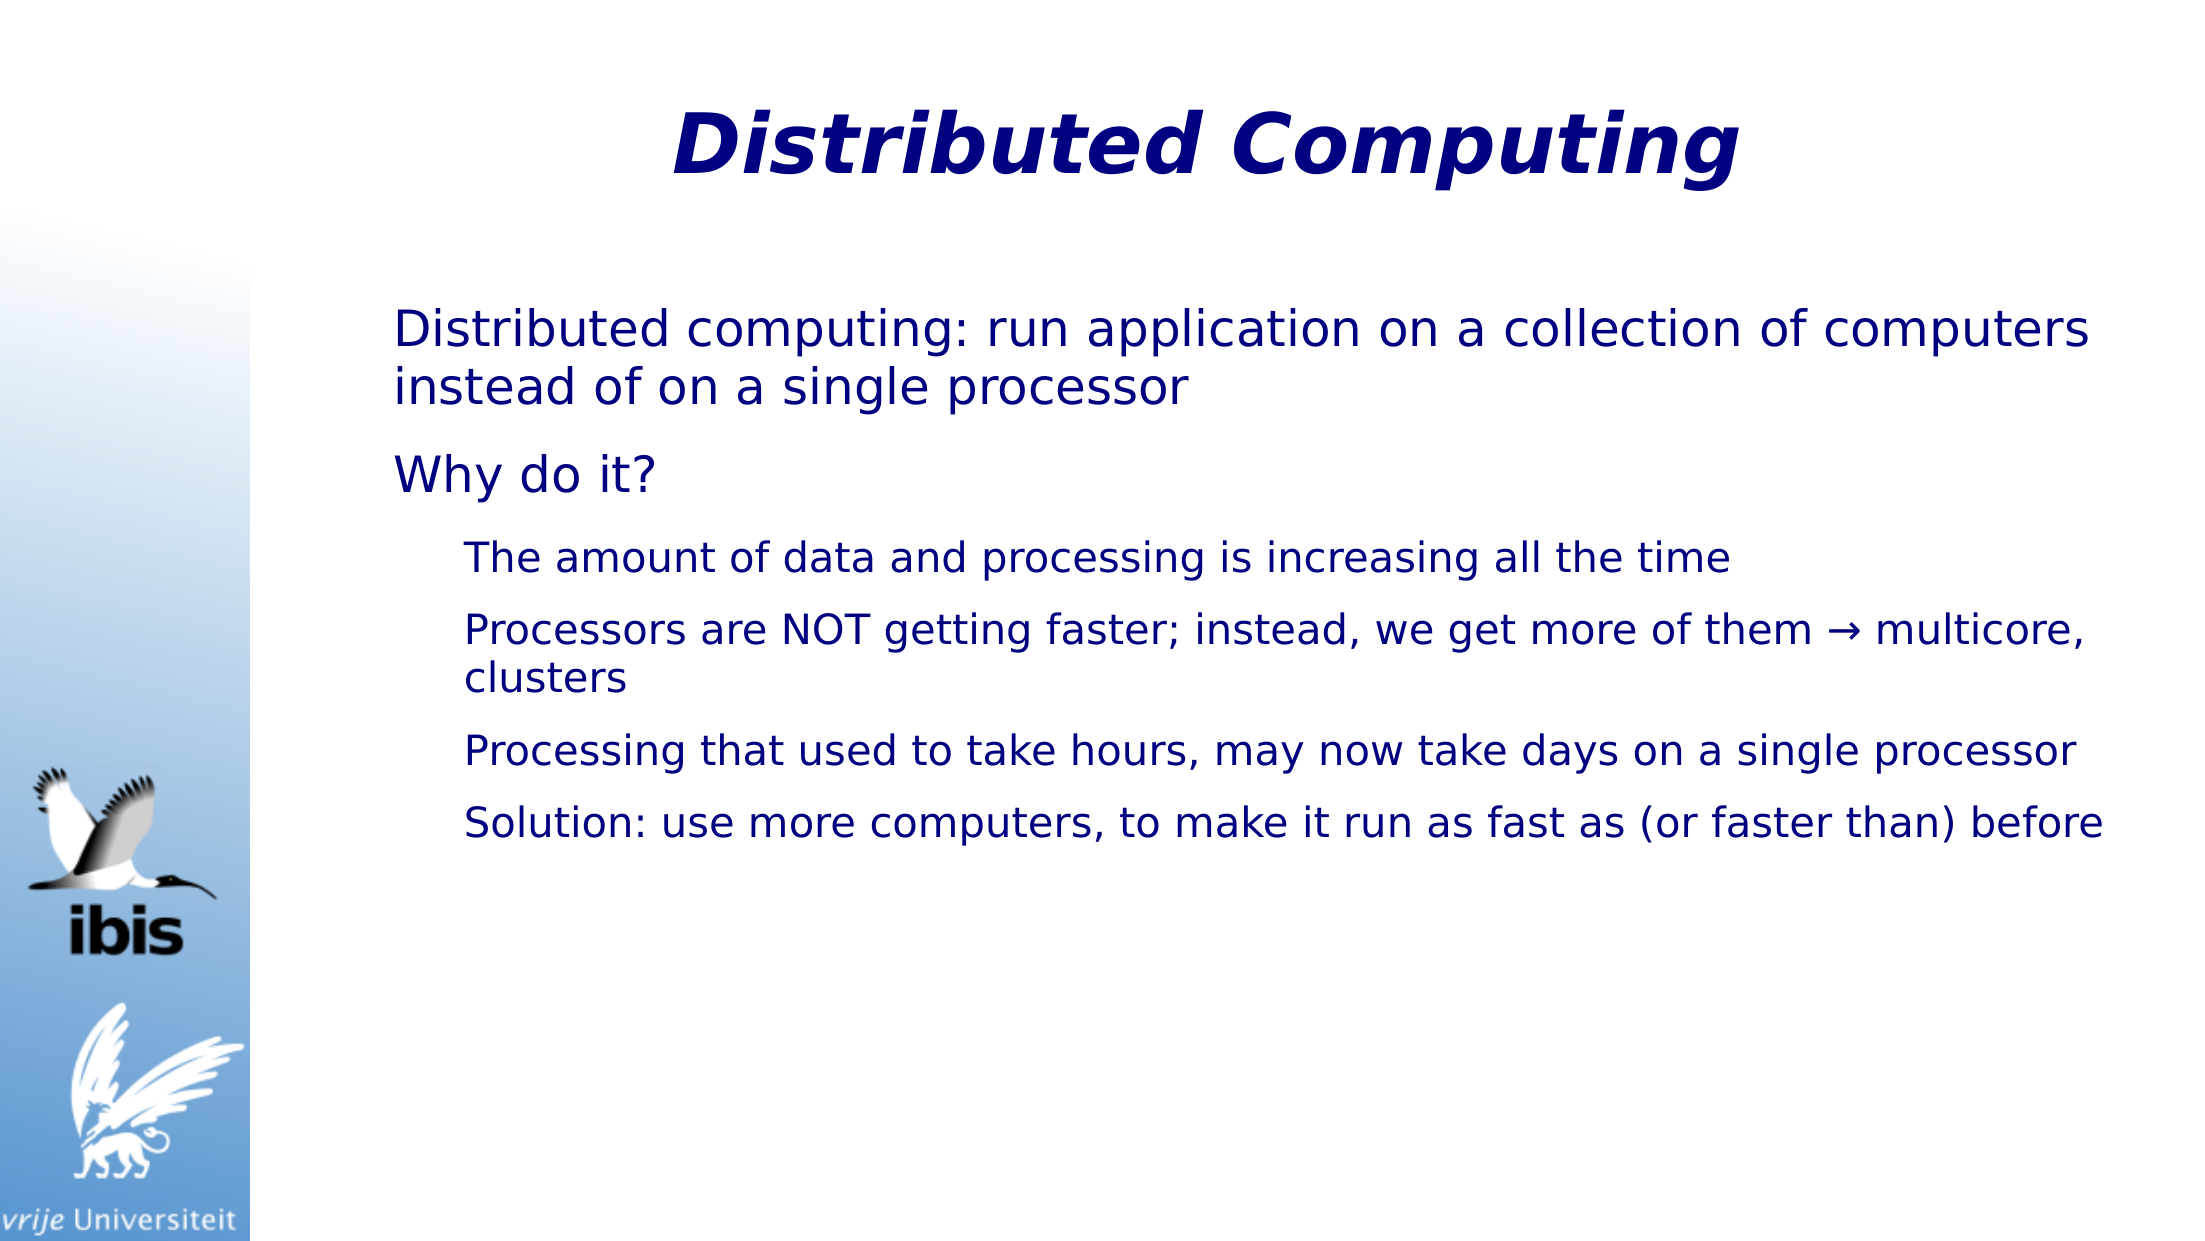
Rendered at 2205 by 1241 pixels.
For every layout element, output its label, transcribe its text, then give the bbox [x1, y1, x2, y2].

picture [0, 0, 250, 1241]
title Distributed Computing [336, 37, 2051, 251]
list Distributed computing: run application on a collection of computers instead of on a single processor Why do it? The amount of data and processing is increasing all the time Processors are NOT getting faster; instead, we get more of them → multicore, clusters Processing that used to take hours, may now take days on a single processor Solution: use more computers, to make it run as fast as (or faster than) before [322, 300, 2205, 1119]
